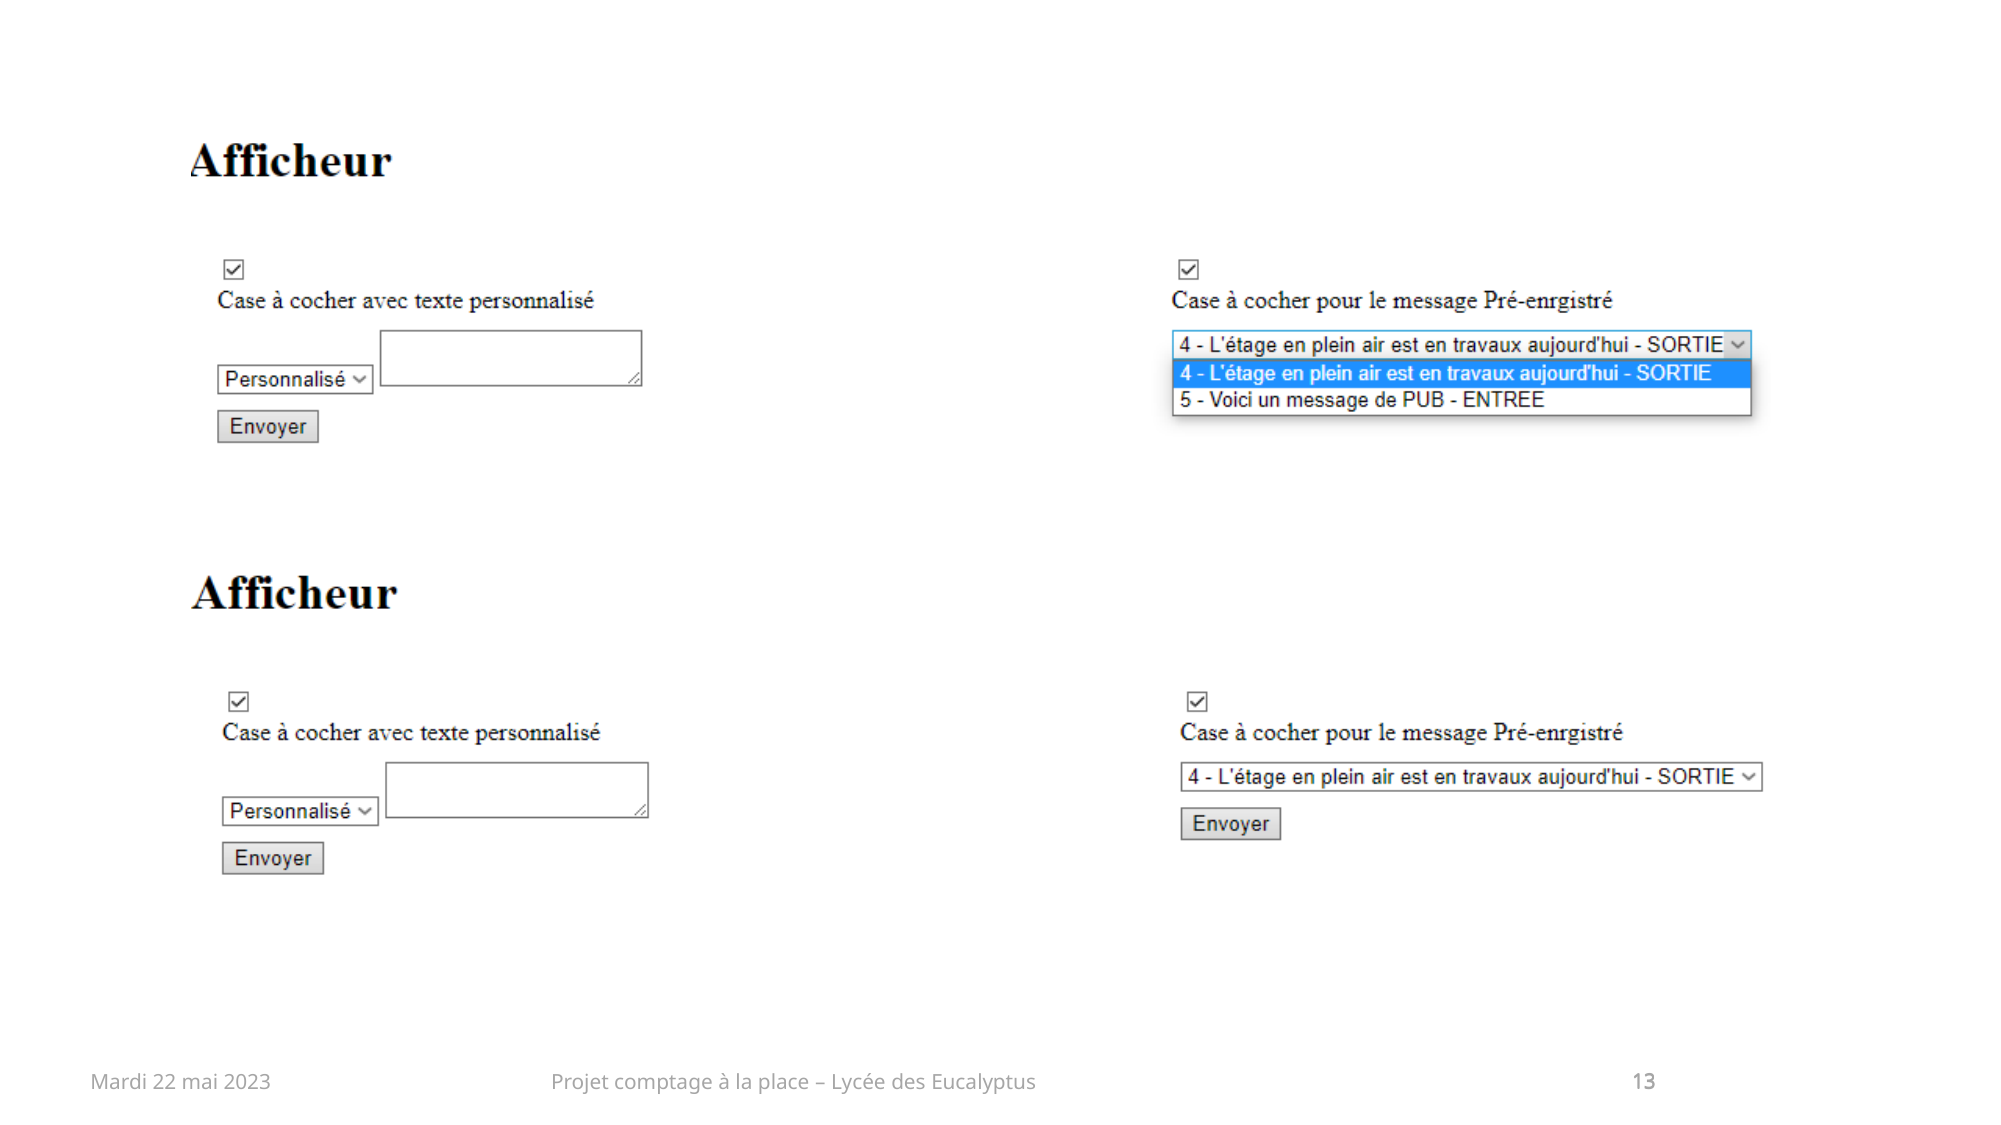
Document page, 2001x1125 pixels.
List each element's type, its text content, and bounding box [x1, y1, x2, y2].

picture [191, 562, 1771, 976]
text_box [1632, 1067, 1910, 1093]
text_box Mardi 22 mai 2023 [90, 1067, 522, 1093]
picture [191, 142, 1771, 506]
text_box Projet comptage à la place – Lycée des Eucalyptus [551, 1067, 1598, 1093]
